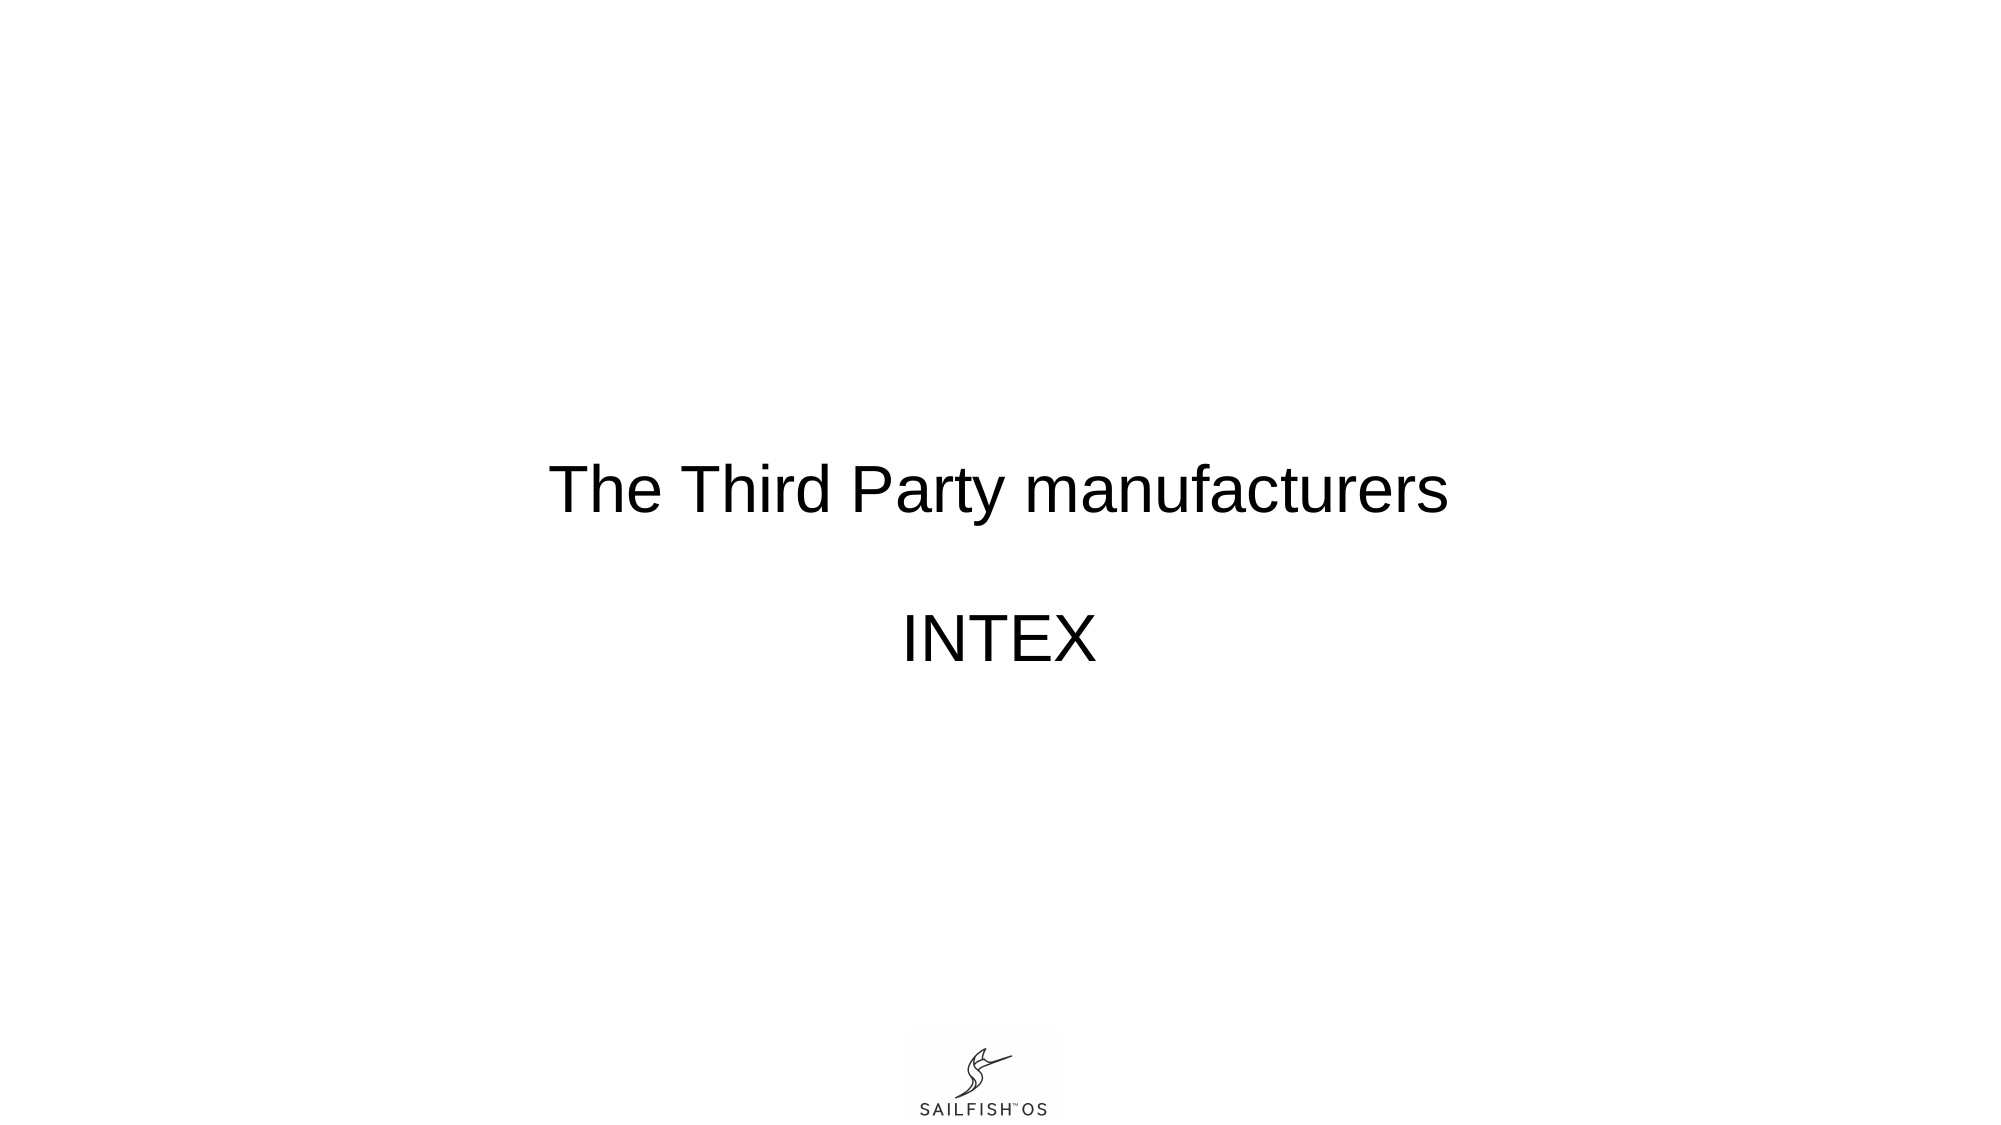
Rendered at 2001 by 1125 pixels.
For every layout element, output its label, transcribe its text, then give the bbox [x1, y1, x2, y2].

picture [908, 1068, 1061, 1120]
subtitle The Third Party manufacturers INTEX [137, 59, 1863, 1068]
